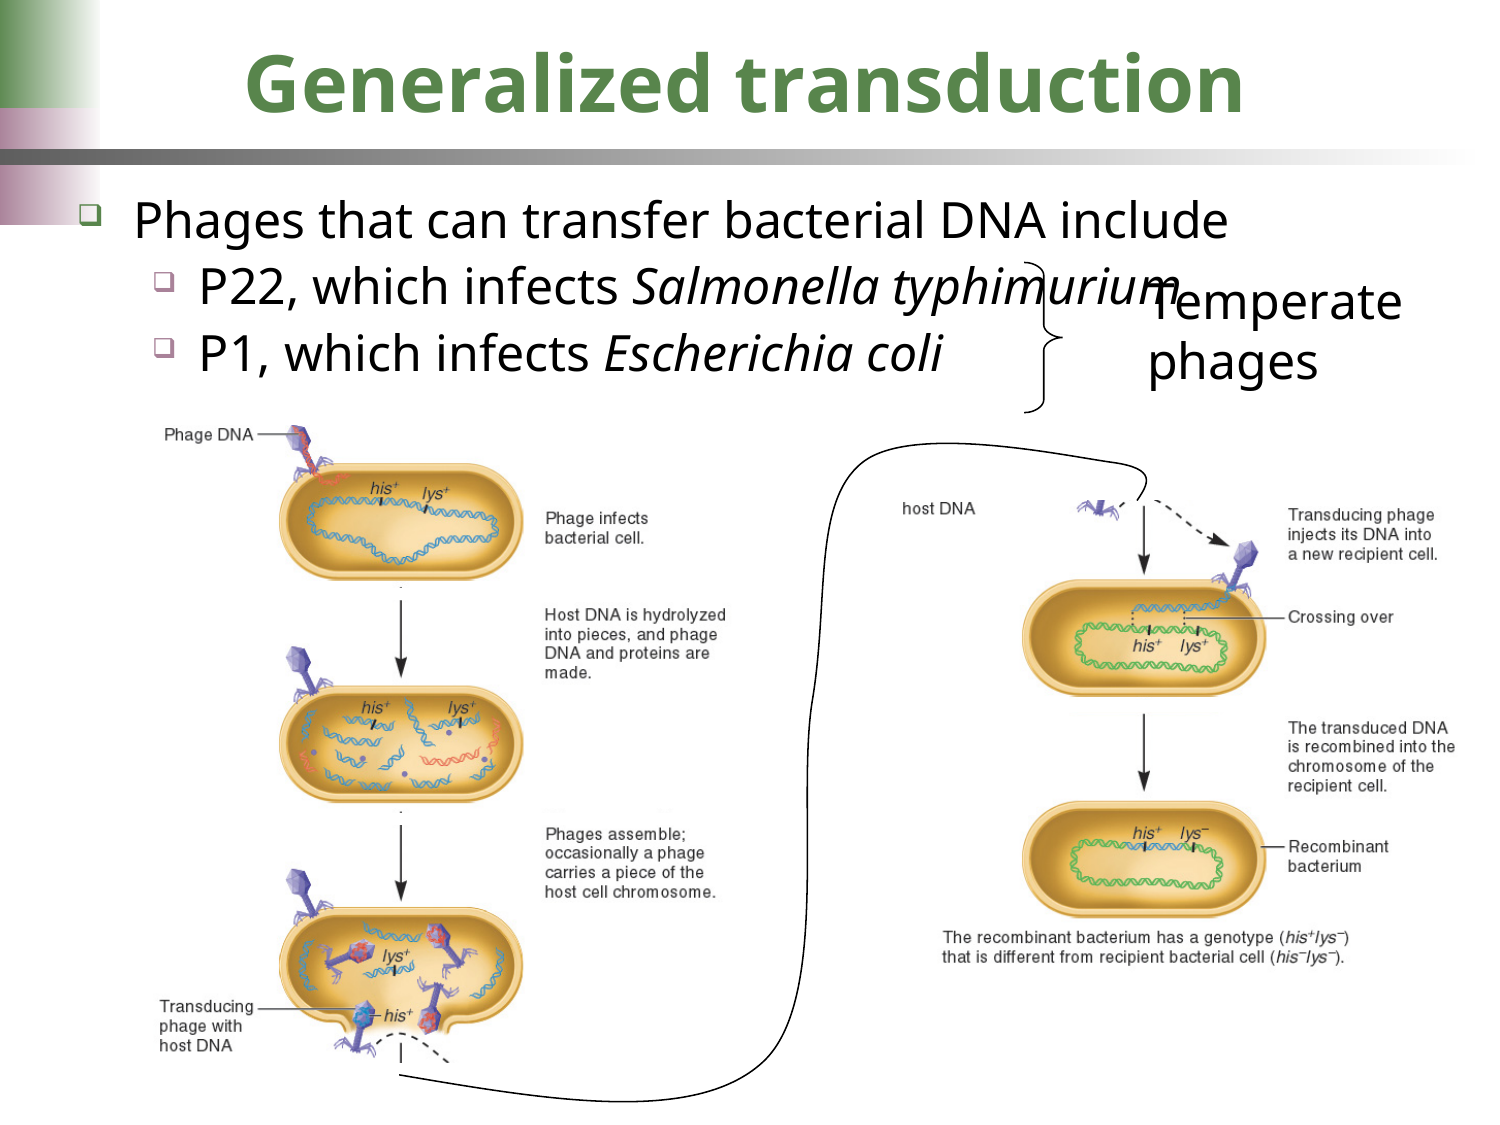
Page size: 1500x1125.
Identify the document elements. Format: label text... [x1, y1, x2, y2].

picture [900, 500, 1500, 700]
picture [249, 600, 758, 813]
list Phages that can transfer bacterial DNA include P22, which infects Salmonella typhimurium P1, which infects Escherichia coli [62, 187, 1463, 413]
picture [924, 712, 1500, 976]
text_box Temperate phages [1132, 261, 1419, 398]
title Generalized transduction [133, 24, 1359, 138]
picture [150, 825, 758, 1063]
picture [162, 425, 676, 588]
